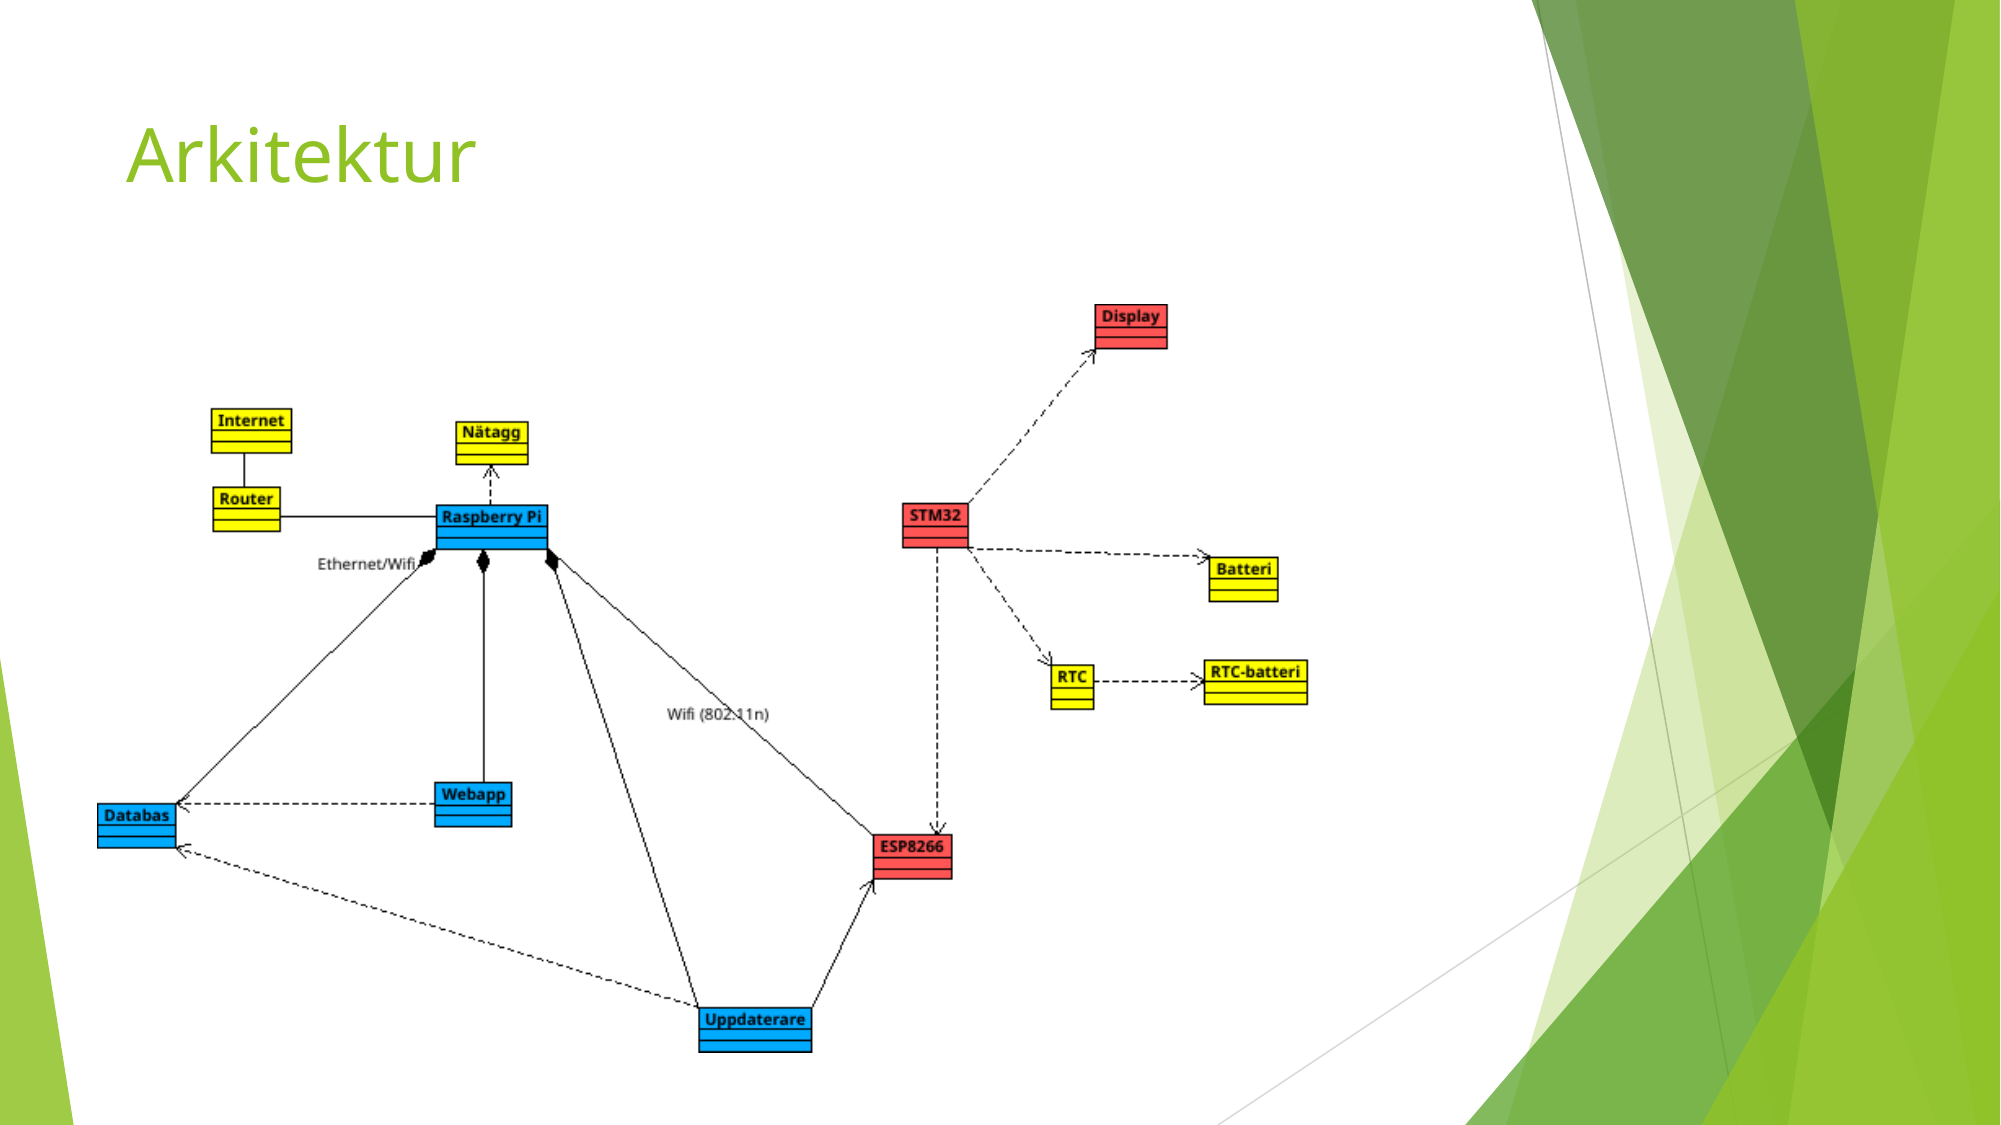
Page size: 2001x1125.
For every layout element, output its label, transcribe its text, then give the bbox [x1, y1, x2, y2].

picture [97, 304, 1310, 1053]
title Arkitektur [111, 99, 1522, 317]
